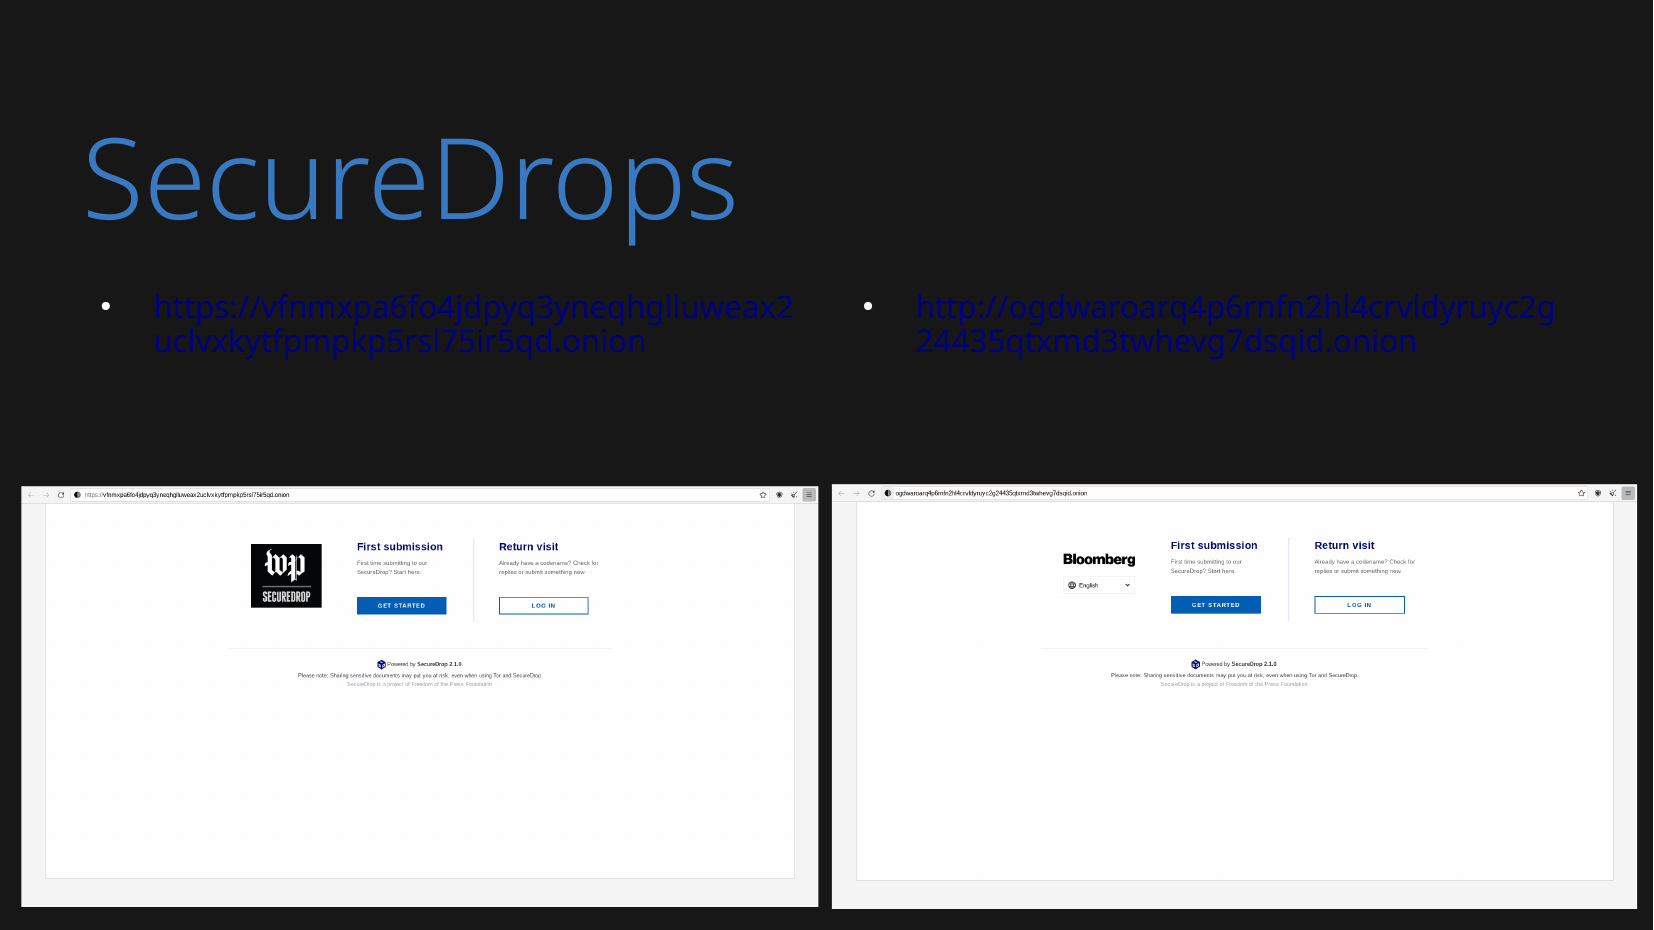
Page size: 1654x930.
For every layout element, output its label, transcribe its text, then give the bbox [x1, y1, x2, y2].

title SecureDrops [82, 60, 1653, 253]
picture [831, 484, 1638, 909]
list https://vfnmxpa6fo4jdpyq3yneqhglluweax2uclvxkytfpmpkp5rsl75ir5qd.onion [82, 285, 809, 486]
picture [21, 486, 819, 907]
list http://ogdwaroarq4p6rnfn2hl4crvldyruyc2g24435qtxmd3twhevg7dsqid.onion [844, 285, 1571, 484]
